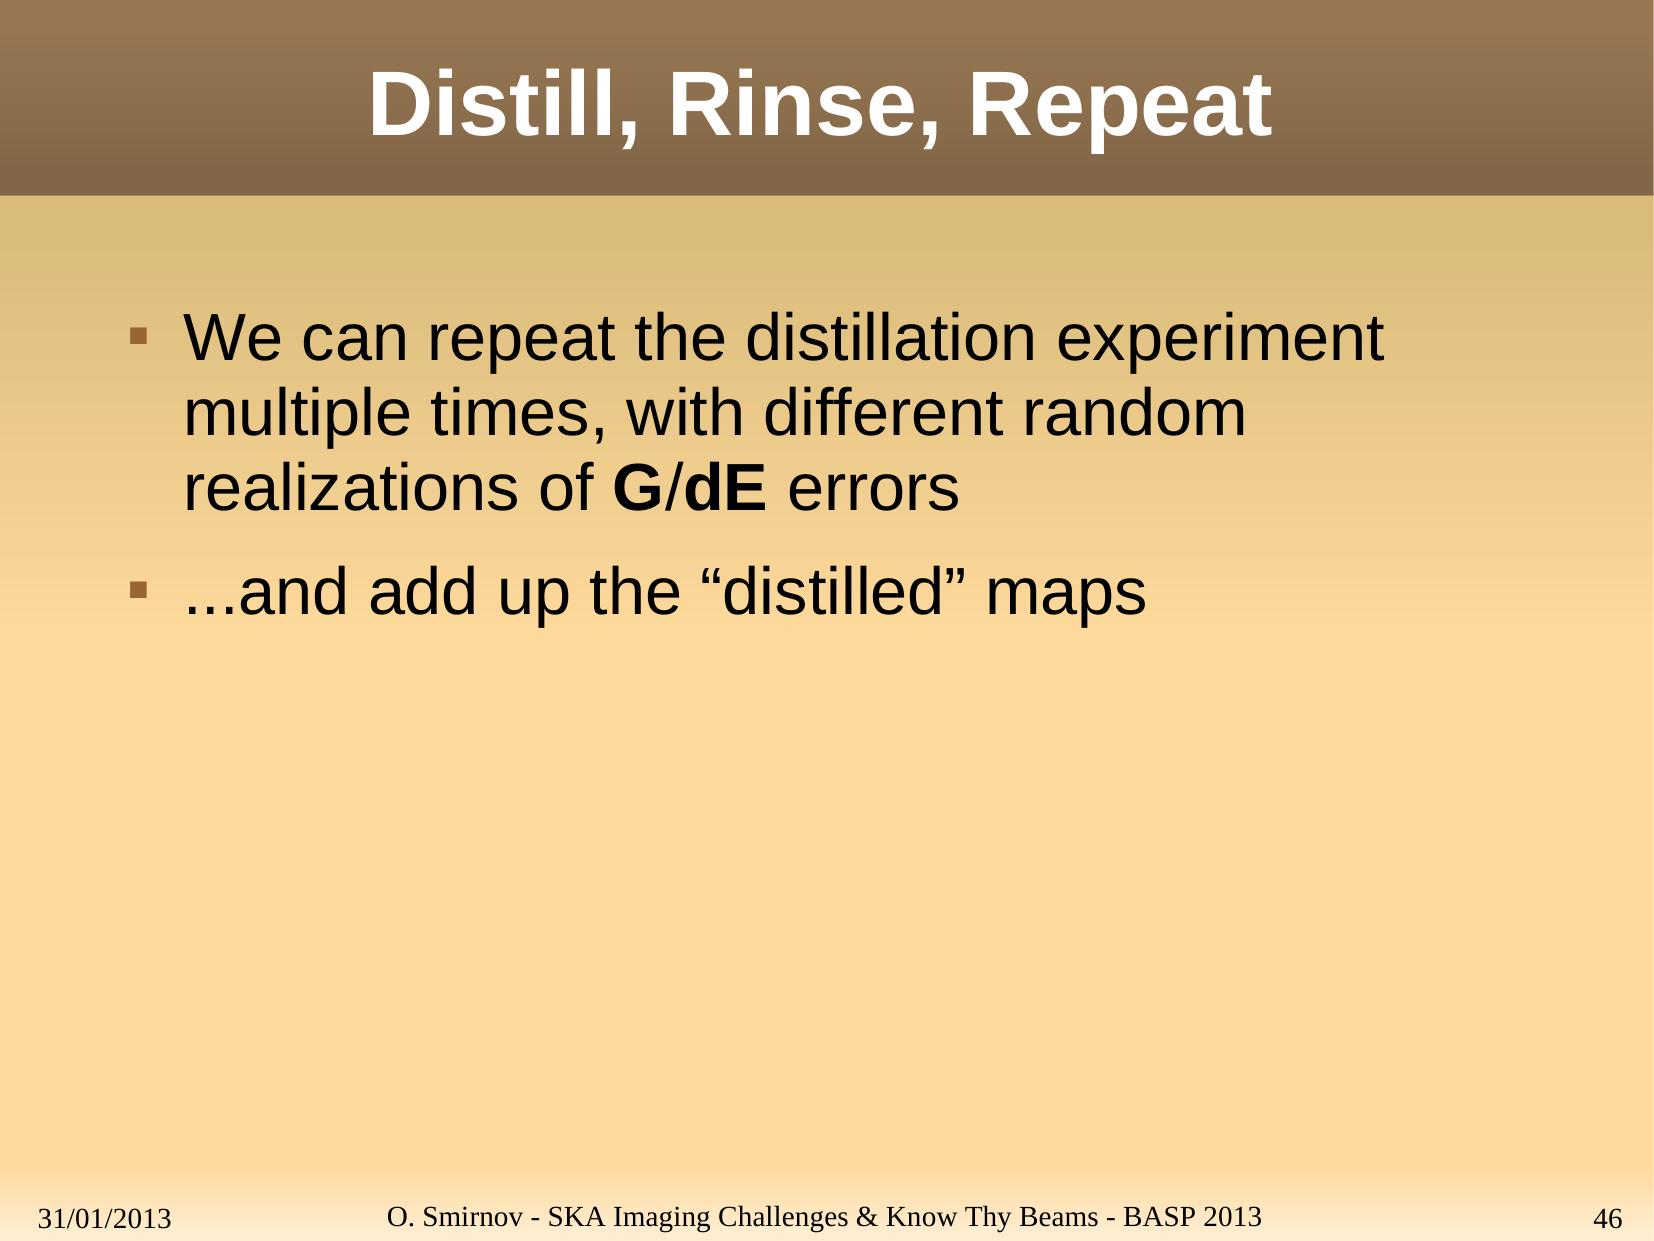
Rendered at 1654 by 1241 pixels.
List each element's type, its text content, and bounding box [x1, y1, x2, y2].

picture [0, 0, 1654, 1241]
list We can repeat the distillation experiment multiple times, with different random realizations of G/dE errors ...and add up the “distilled” maps [112, 300, 1601, 1119]
title Distill, Rinse, Repeat [76, 0, 1565, 208]
